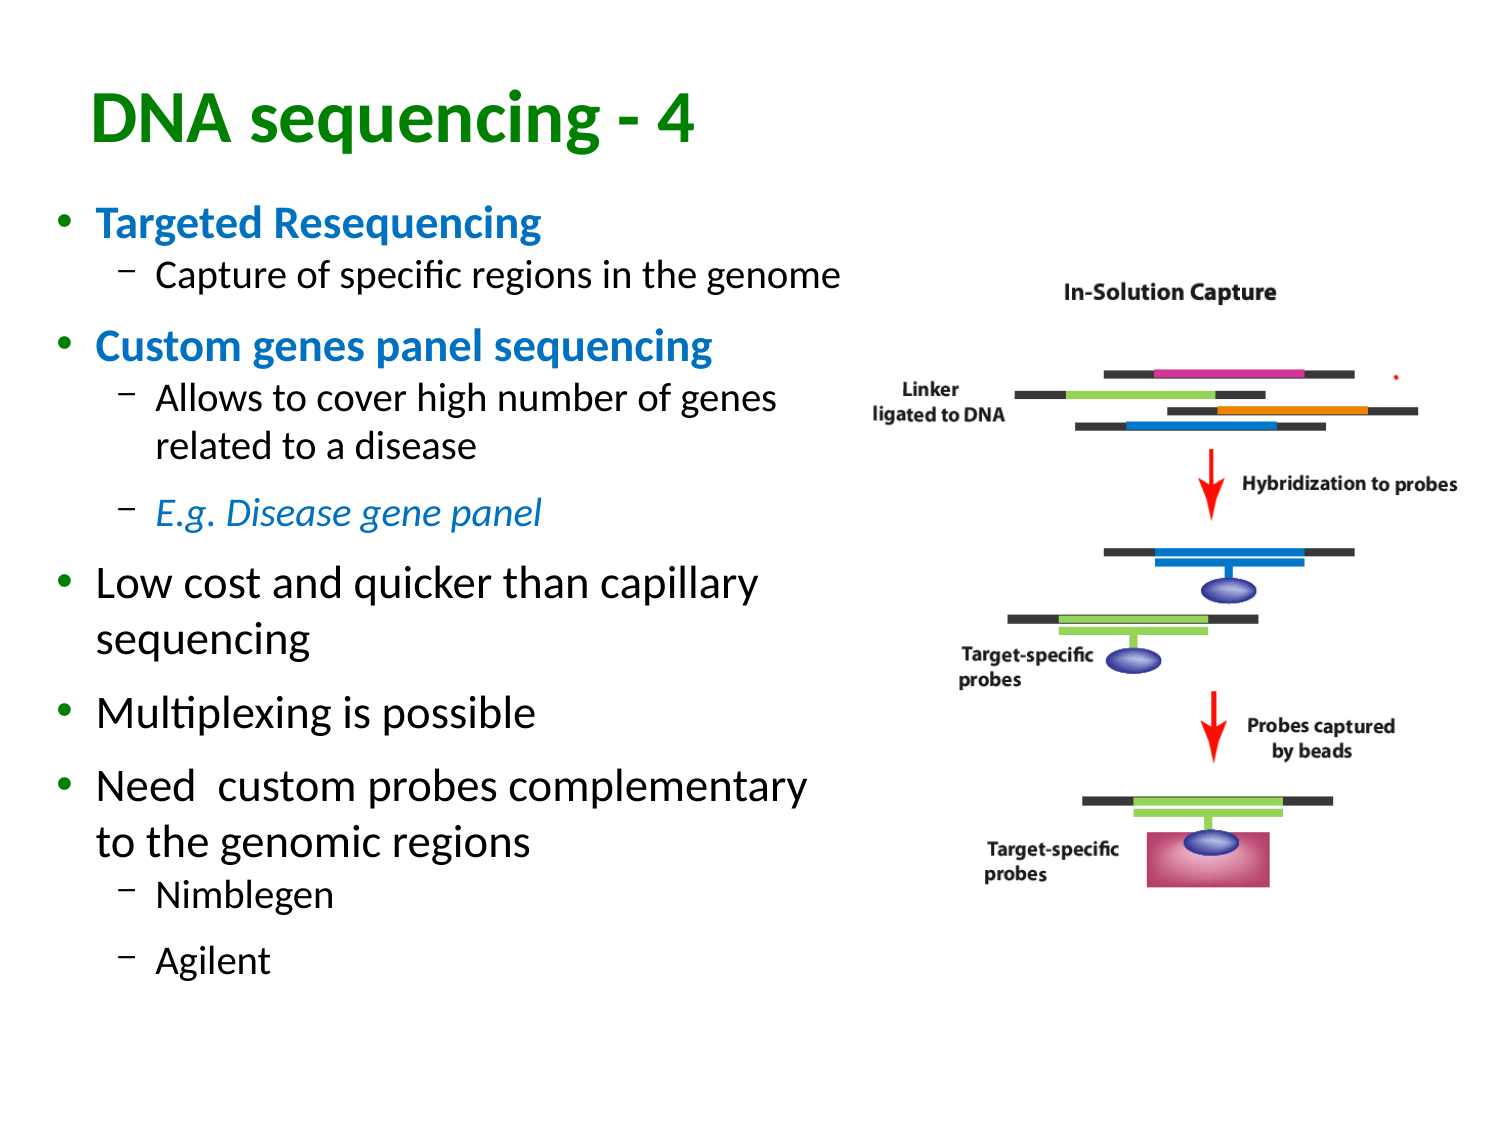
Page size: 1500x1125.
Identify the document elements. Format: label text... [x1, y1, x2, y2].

picture [858, 255, 1495, 917]
title DNA sequencing - 4 [75, 19, 1425, 207]
list Targeted Resequencing Capture of specific regions in the genome Custom genes panel sequencing Allows to cover high number of genes related to a disease E.g. Disease gene panel Low cost and quicker than capillary sequencing Multiplexing is possible Need custom probes complementary to the genomic regions Nimblegen Agilent [41, 184, 858, 1024]
